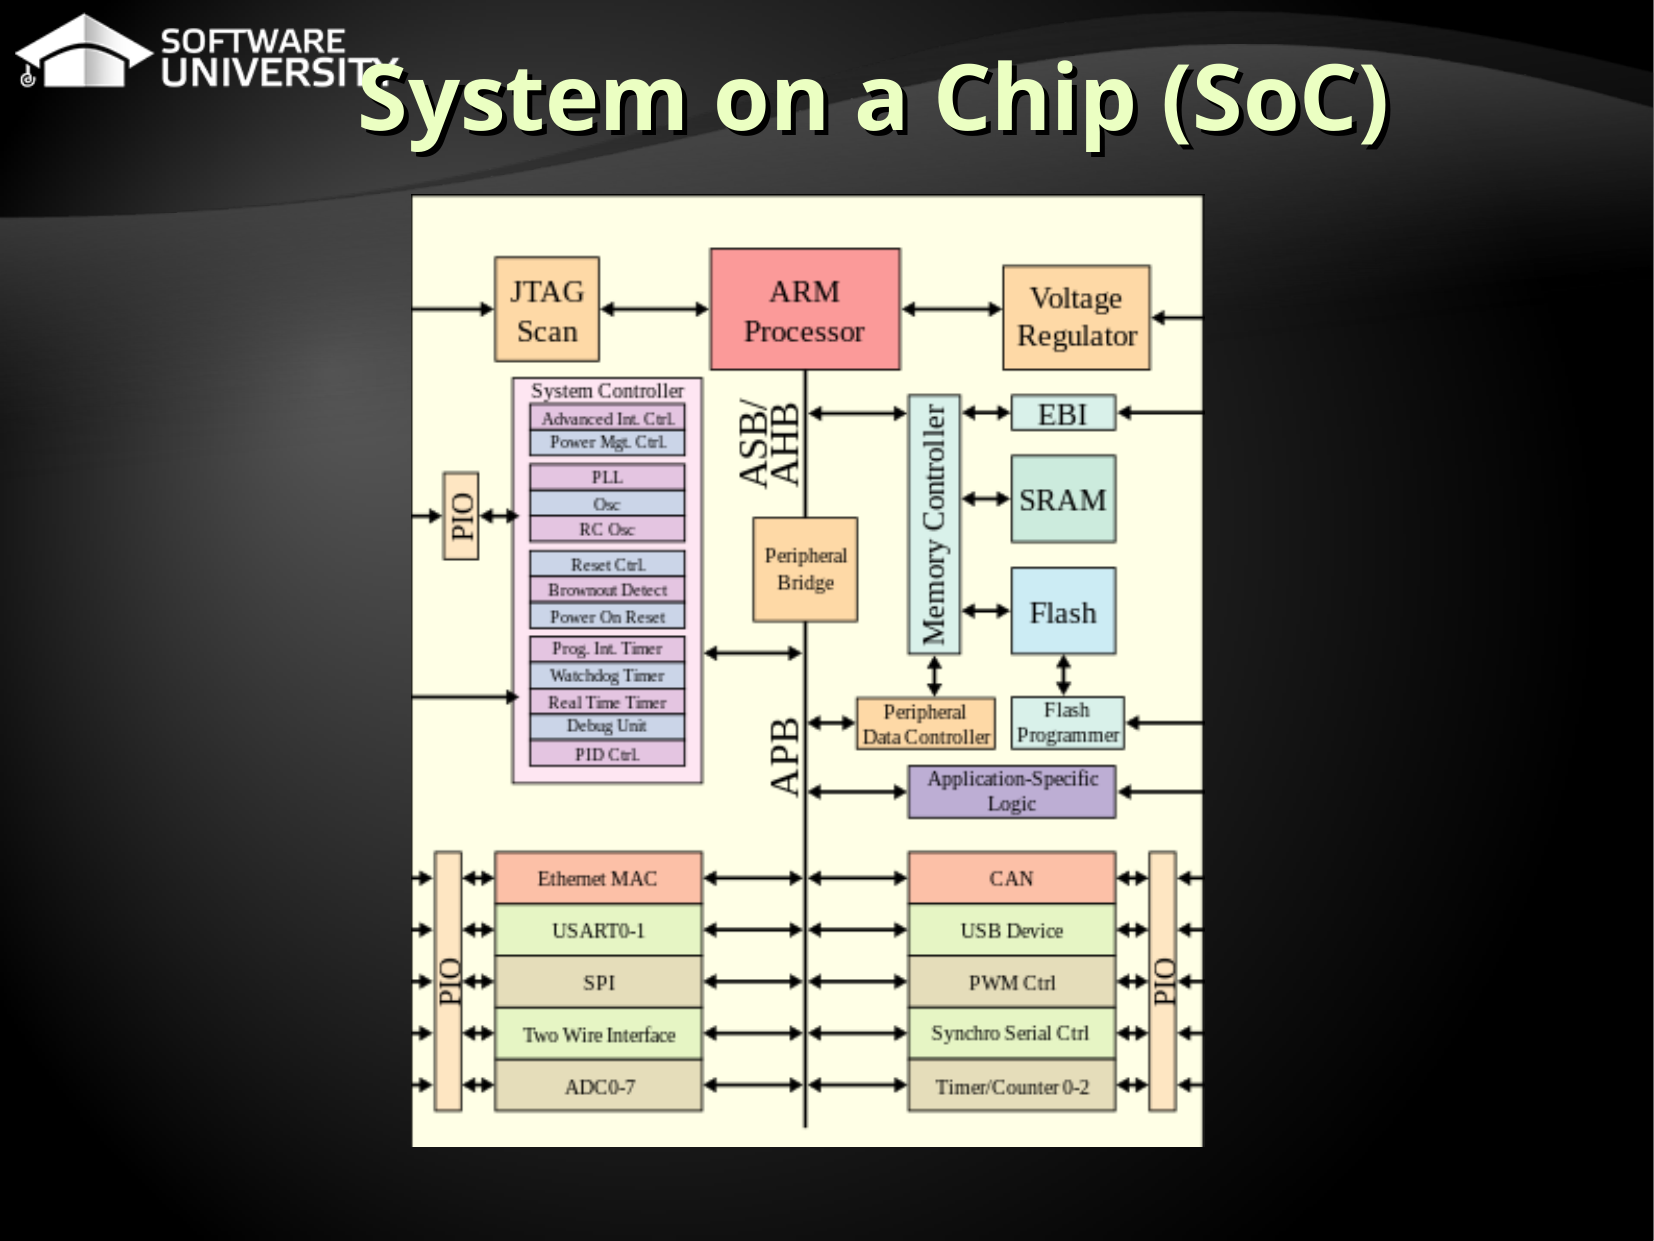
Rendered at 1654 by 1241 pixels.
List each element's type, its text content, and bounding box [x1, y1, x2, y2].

title System on a Chip (SoC) [141, 25, 1630, 166]
picture [0, 0, 1654, 1241]
